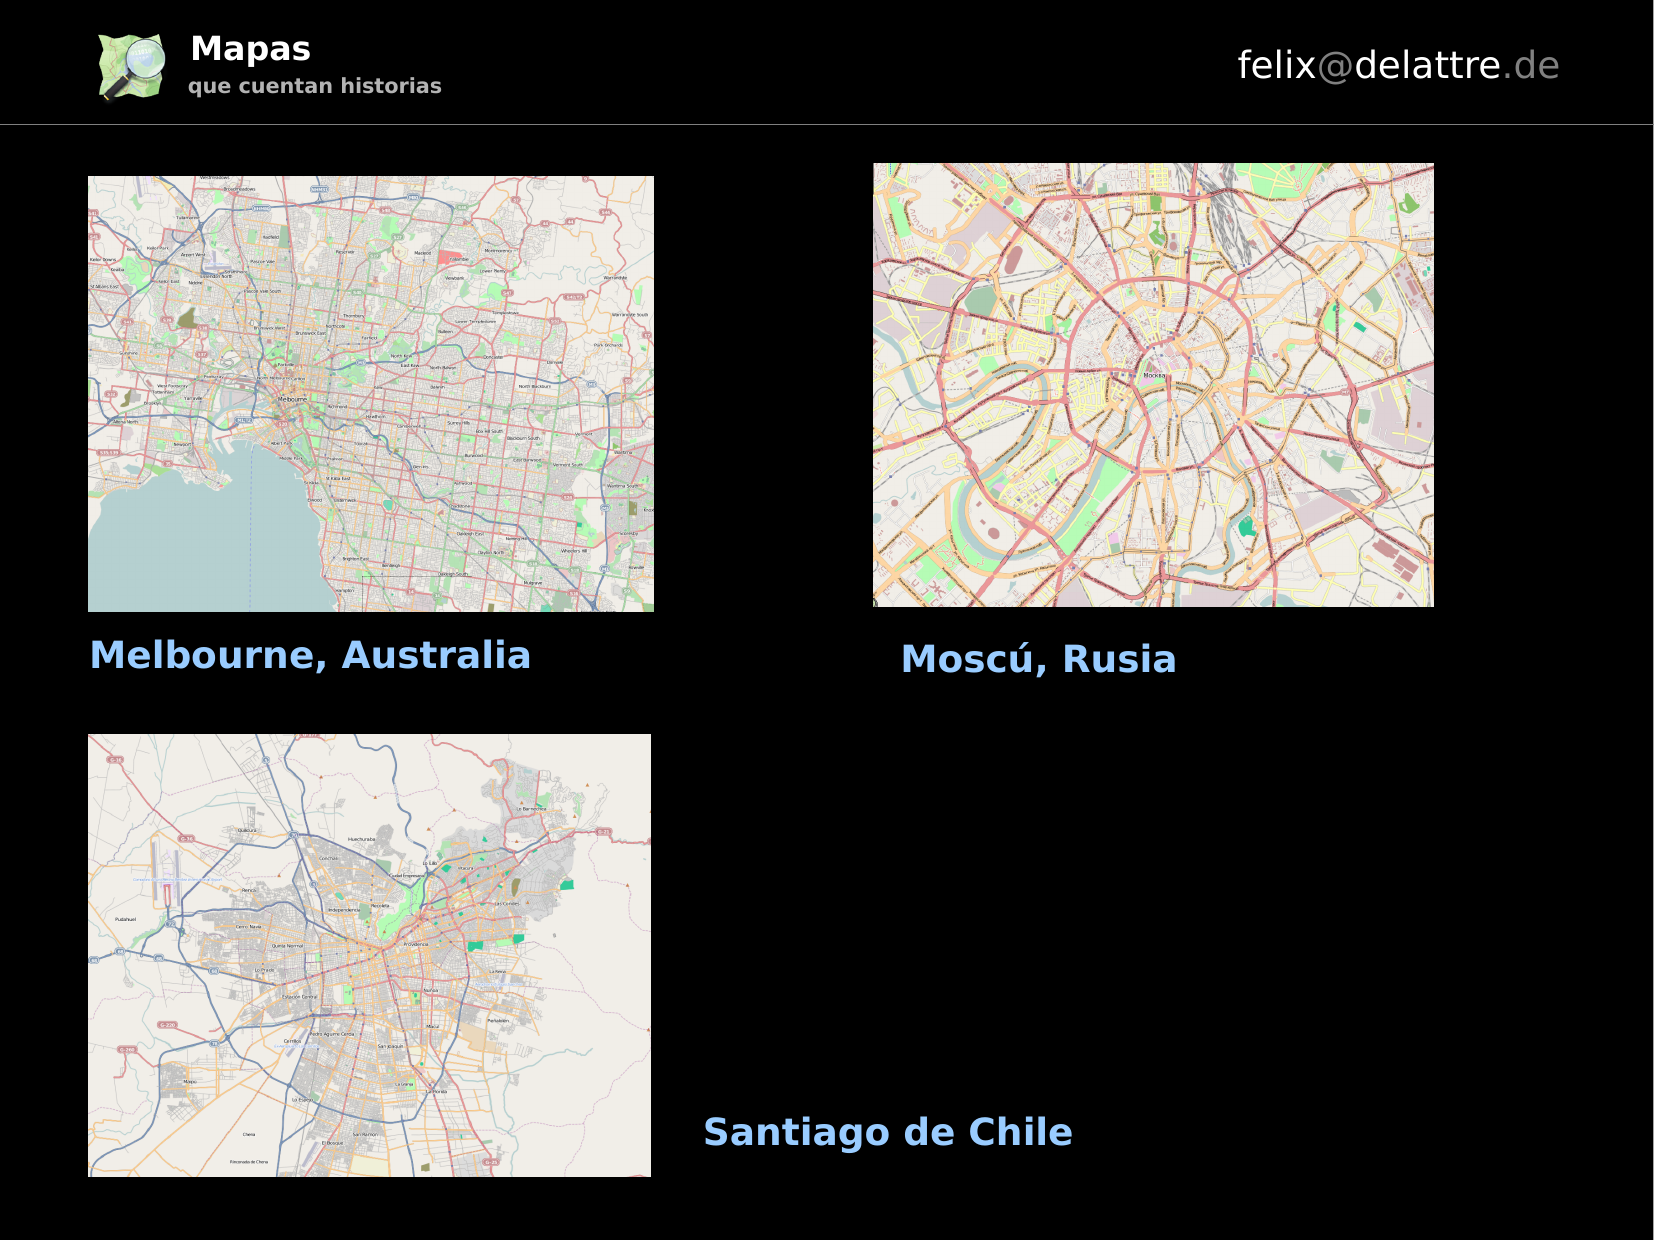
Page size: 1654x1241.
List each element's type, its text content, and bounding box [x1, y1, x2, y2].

picture [88, 176, 654, 612]
picture [88, 734, 651, 1177]
text_box Moscú, Rusia [876, 621, 1202, 698]
picture [95, 34, 169, 107]
picture [873, 163, 1434, 607]
text_box Santiago de Chile [679, 1094, 1098, 1172]
text_box Melbourne, Australia [65, 617, 557, 695]
